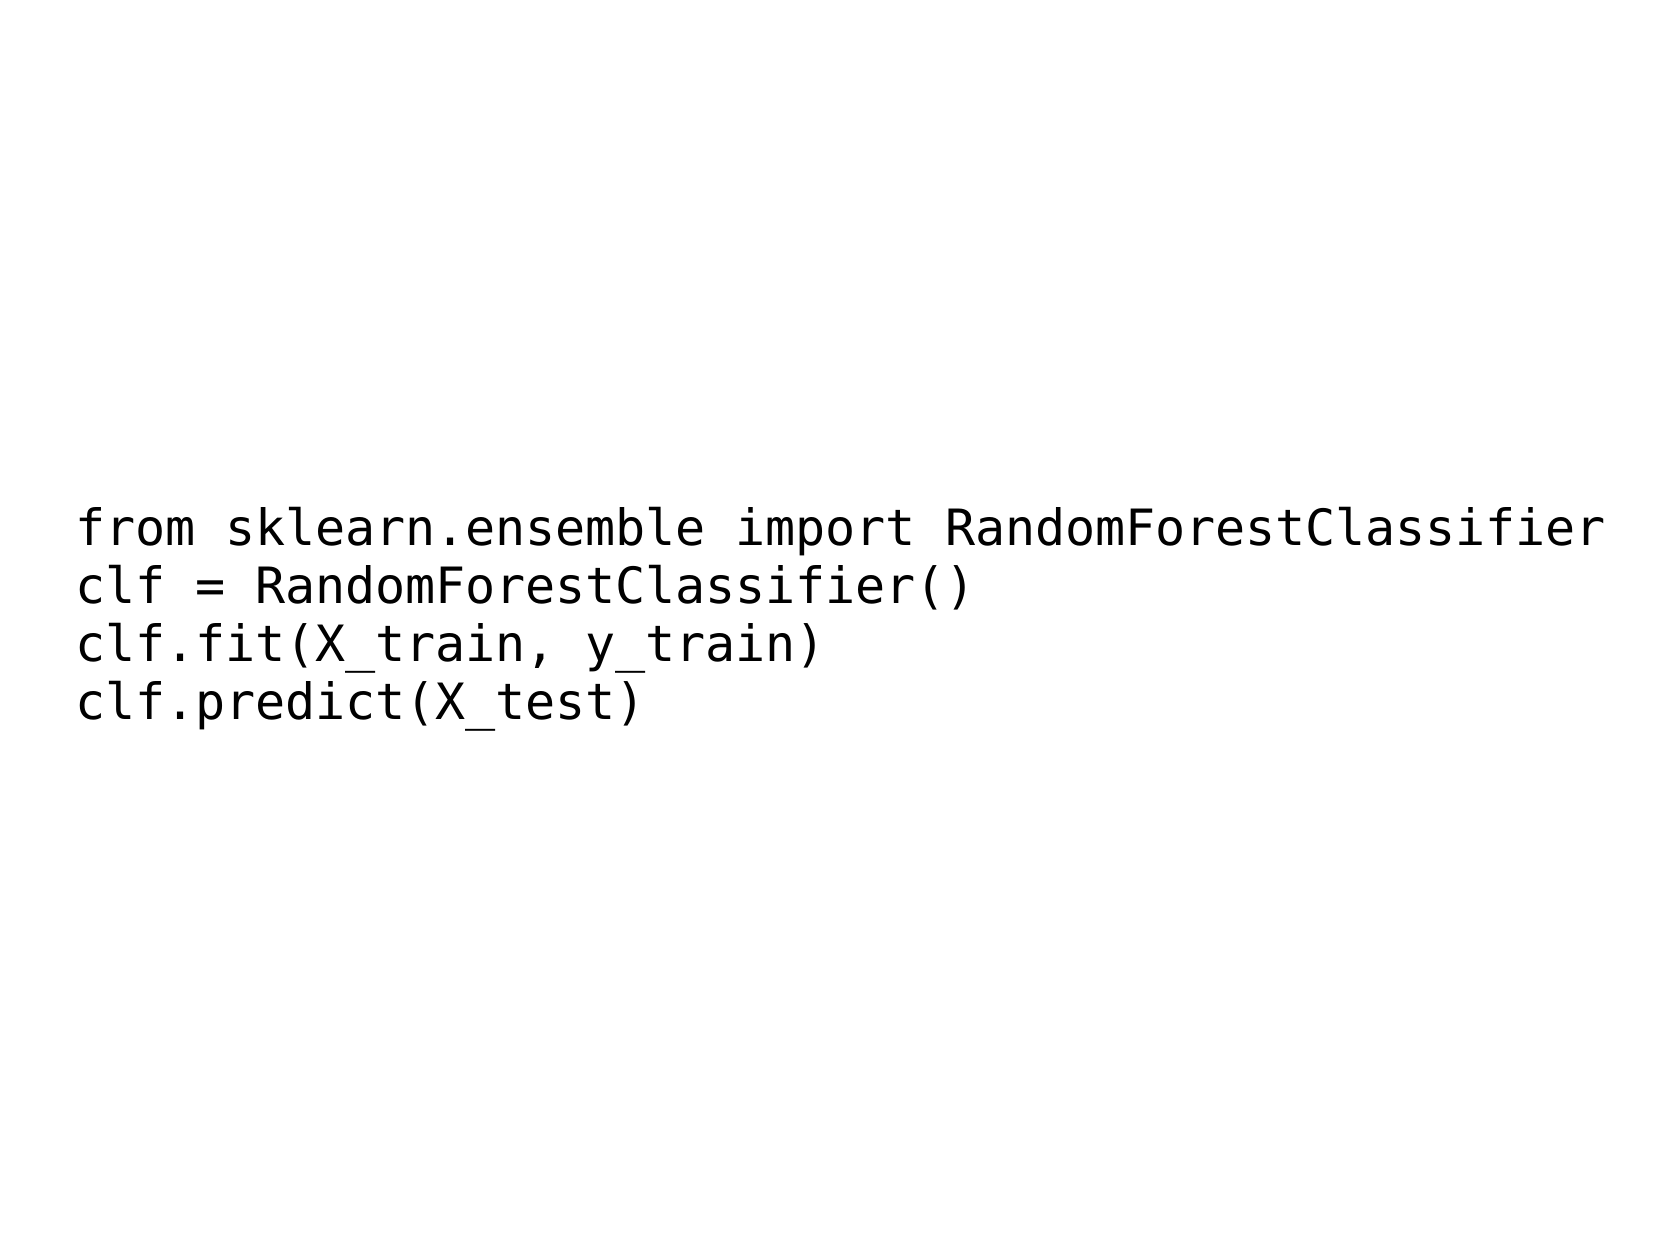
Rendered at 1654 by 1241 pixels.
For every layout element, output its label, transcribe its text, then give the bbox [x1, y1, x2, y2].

subtitle from sklearn.ensemble import RandomForestClassifier clf = RandomForestClassifier() clf.fit(X_train, y_train) clf.predict(X_test) [75, 405, 1606, 826]
